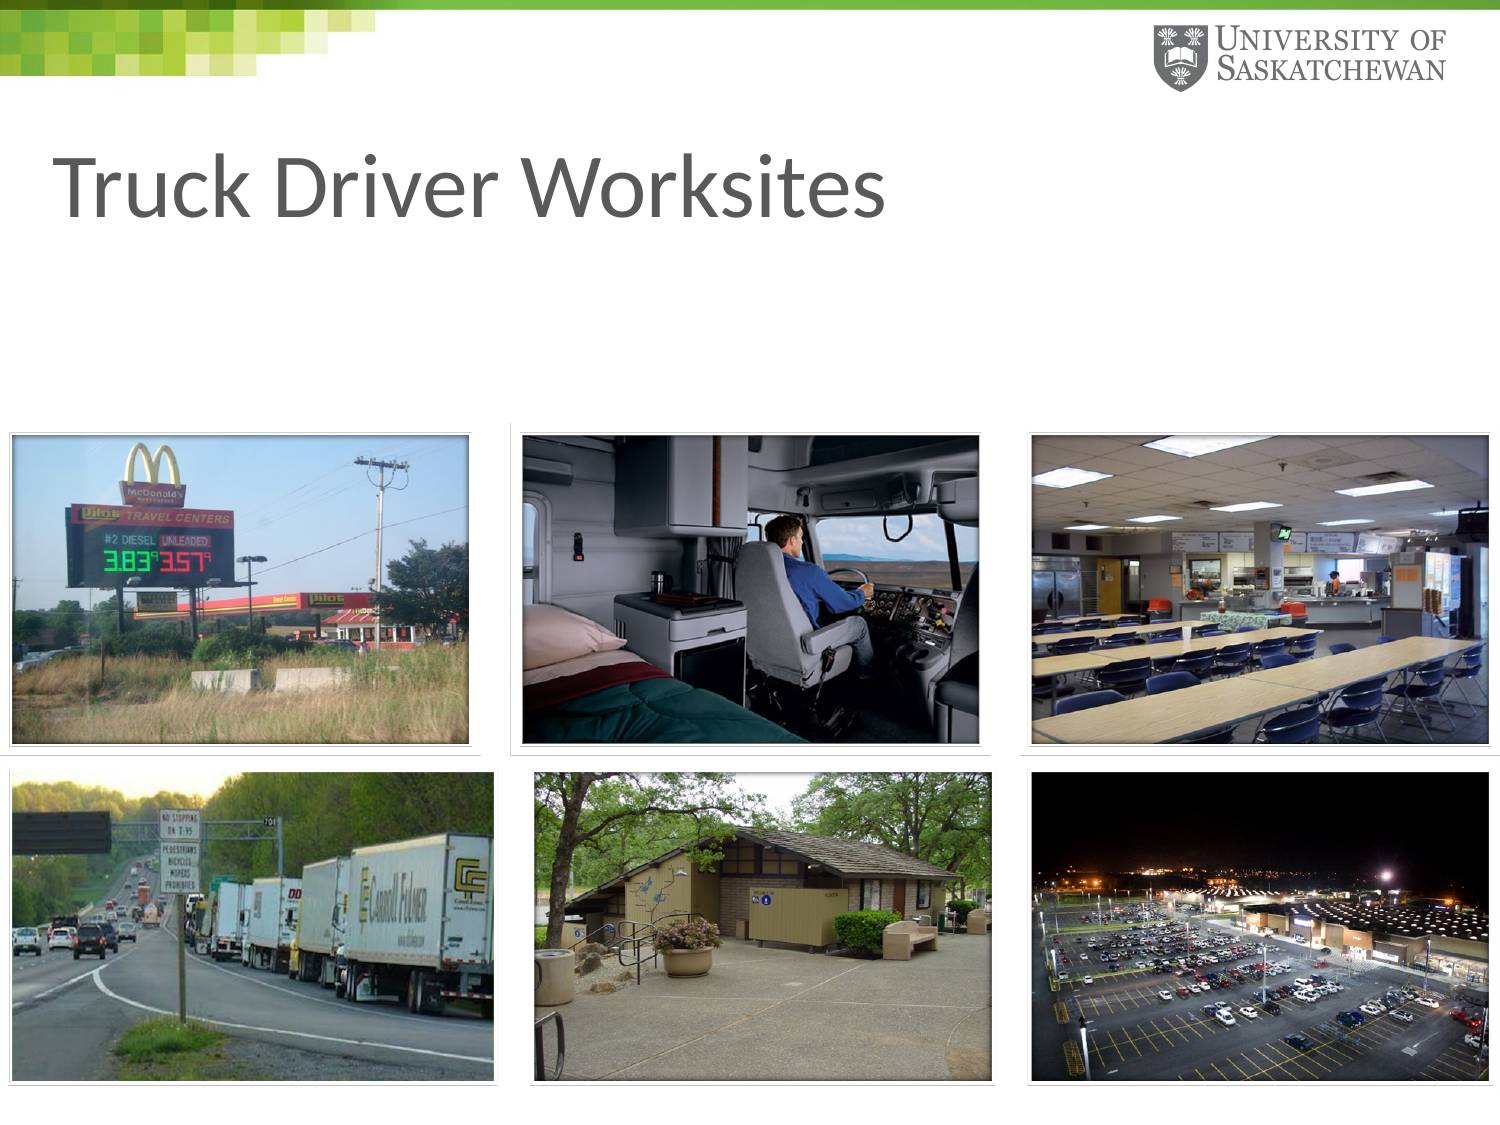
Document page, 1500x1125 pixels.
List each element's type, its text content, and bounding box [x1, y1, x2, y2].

picture [0, 0, 1500, 397]
title Truck Driver Worksites [37, 124, 1441, 251]
picture [0, 423, 1500, 1092]
